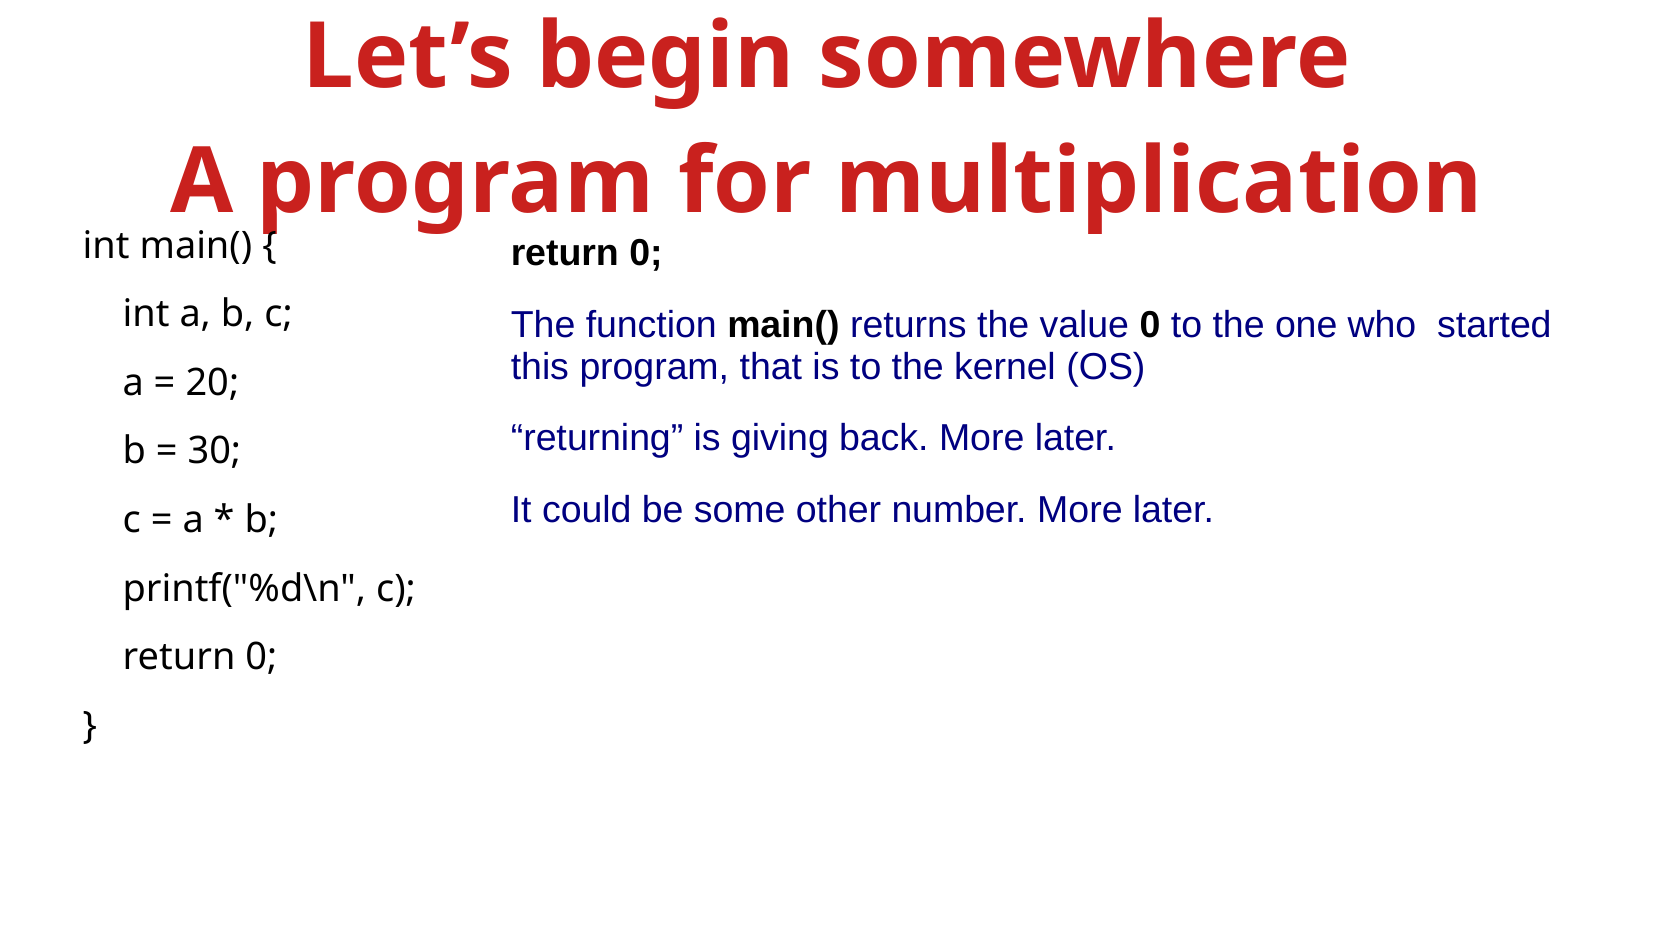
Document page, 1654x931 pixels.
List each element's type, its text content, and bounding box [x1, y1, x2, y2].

title Let’s begin somewhere A program for multiplication [82, 22, 1571, 207]
list int main() { int a, b, c; a = 20; b = 30; c = a * b; printf("%d\n", c); return 0; } [82, 217, 461, 758]
text_box return 0; The function main() returns the value 0 to the one who started this program, that is to the kernel (OS) “returning” is giving back. More later. It could be some other number. More later. [496, 224, 1583, 538]
